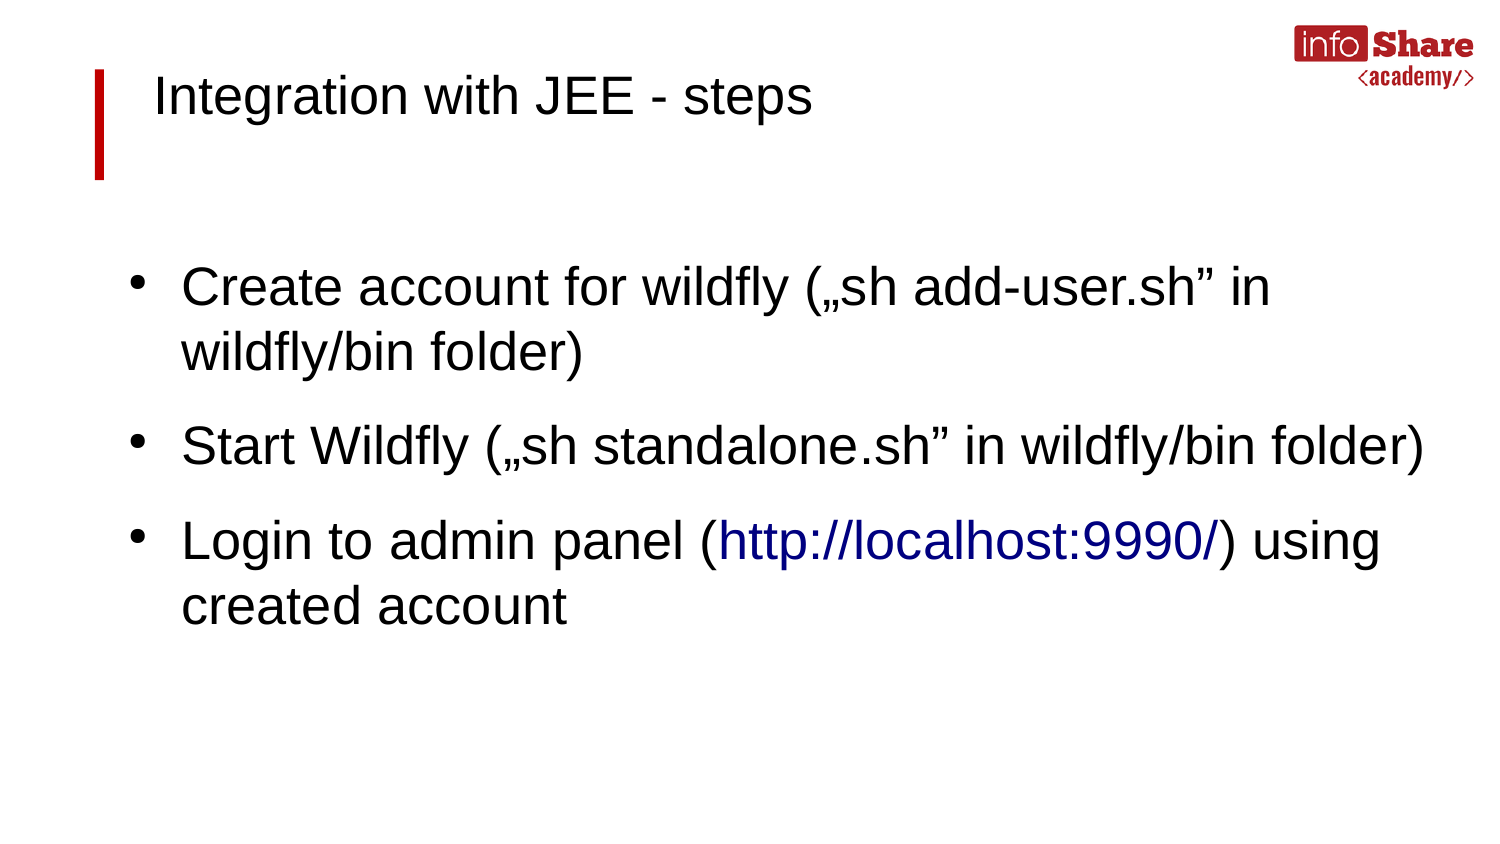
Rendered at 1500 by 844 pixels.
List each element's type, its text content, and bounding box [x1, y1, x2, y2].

title Integration with JEE - steps [138, 45, 1312, 187]
list Create account for wildfly („sh add-user.sh” in wildfly/bin folder) Start Wildfly („sh standalone.sh” in wildfly/bin folder) Login to admin panel (http://localhost:9990/) using created account [95, 236, 1453, 753]
picture [1267, 0, 1500, 117]
